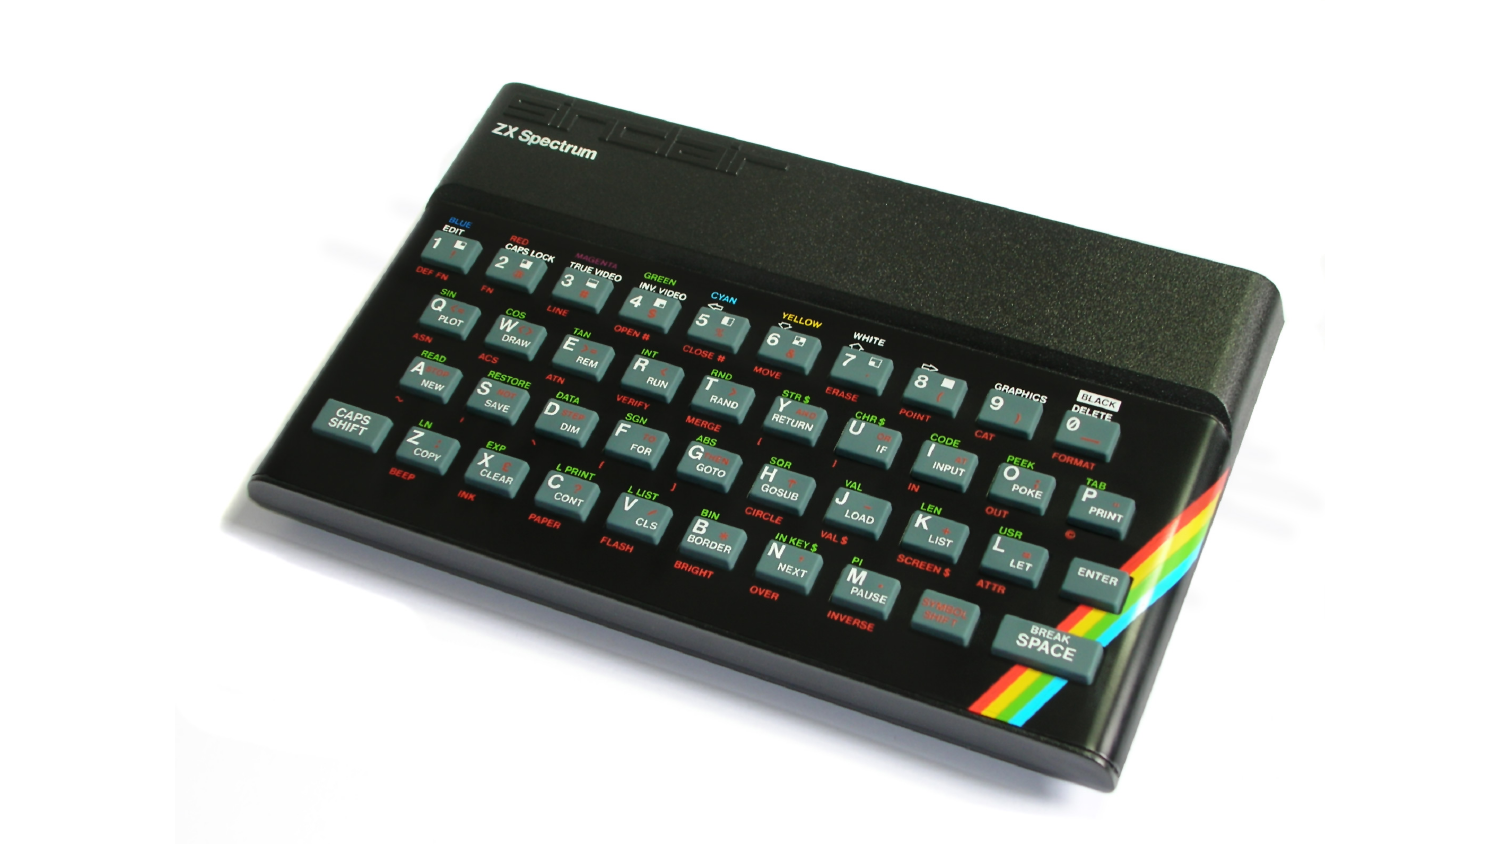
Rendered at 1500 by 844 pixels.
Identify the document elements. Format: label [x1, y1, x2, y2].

picture [175, 0, 1325, 844]
